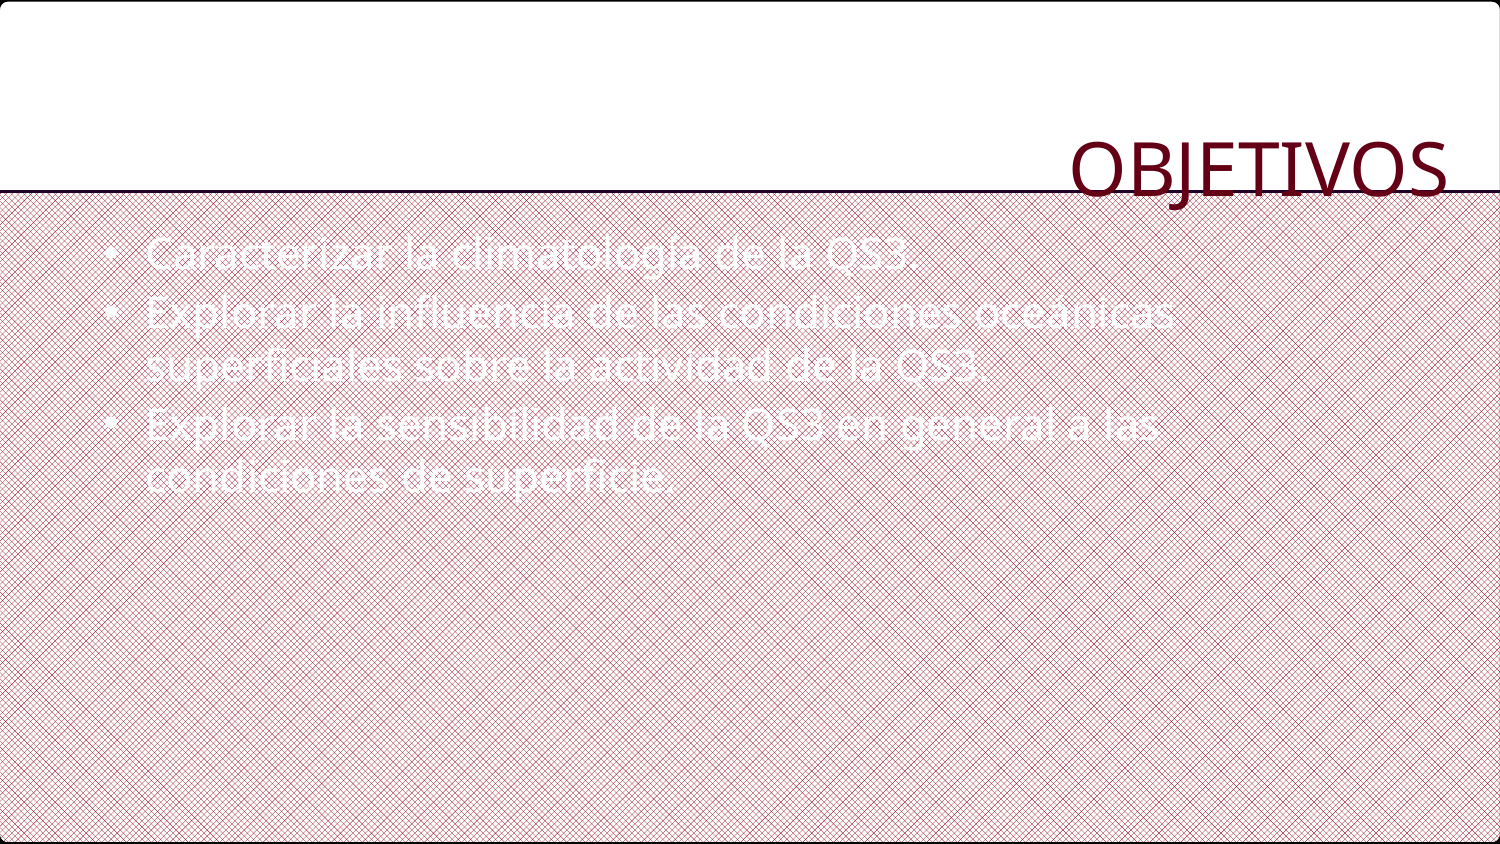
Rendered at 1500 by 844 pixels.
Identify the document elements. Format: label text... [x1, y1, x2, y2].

list Objetivos [35, 91, 1465, 242]
list Caracterizar la climatología de la QS3. Explorar la influencia de las condiciones oceánicas superficiales sobre la actividad de la QS3. Explorar la sensibilidad de la QS3 en general a las condiciones de superficie. [88, 218, 1412, 795]
